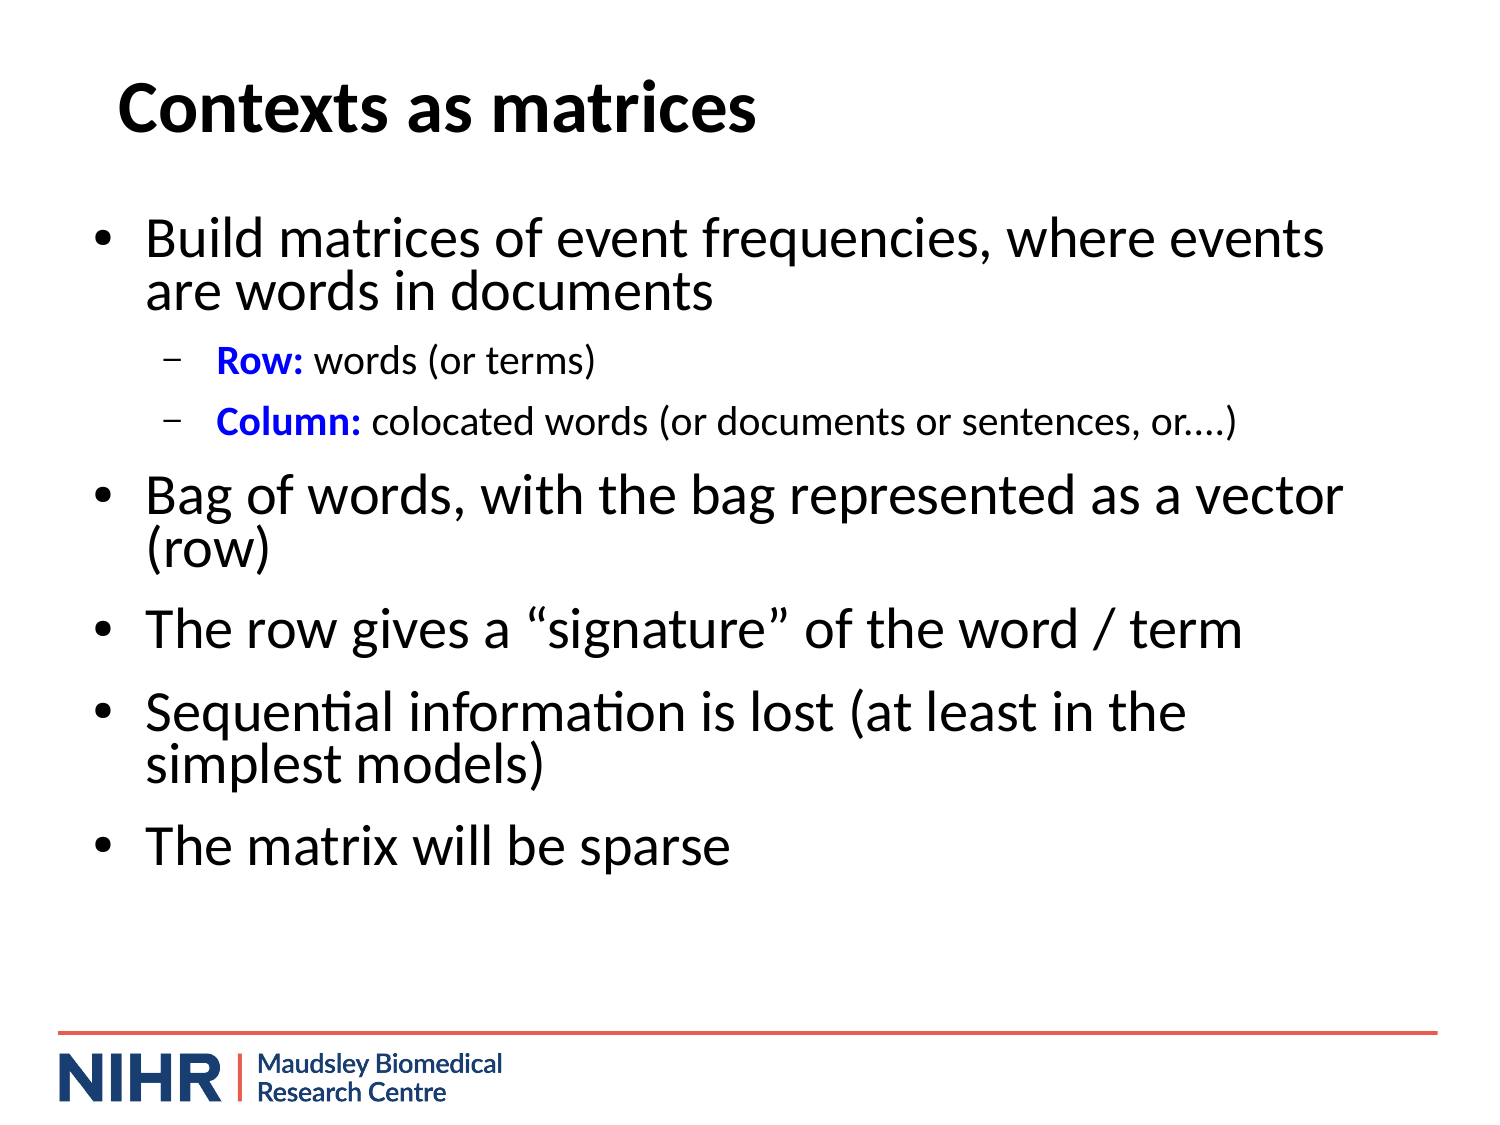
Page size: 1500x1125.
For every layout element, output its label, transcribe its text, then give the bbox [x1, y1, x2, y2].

list Build matrices of event frequencies, where events are words in documents Row: words (or terms) Column: colocated words (or documents or sentences, or....) Bag of words, with the bag represented as a vector (row) The row gives a “signature” of the word / term Sequential information is lost (at least in the simplest models) The matrix will be sparse [75, 215, 1395, 1017]
picture [29, 1018, 531, 1125]
title Contexts as matrices [118, 2, 1394, 215]
